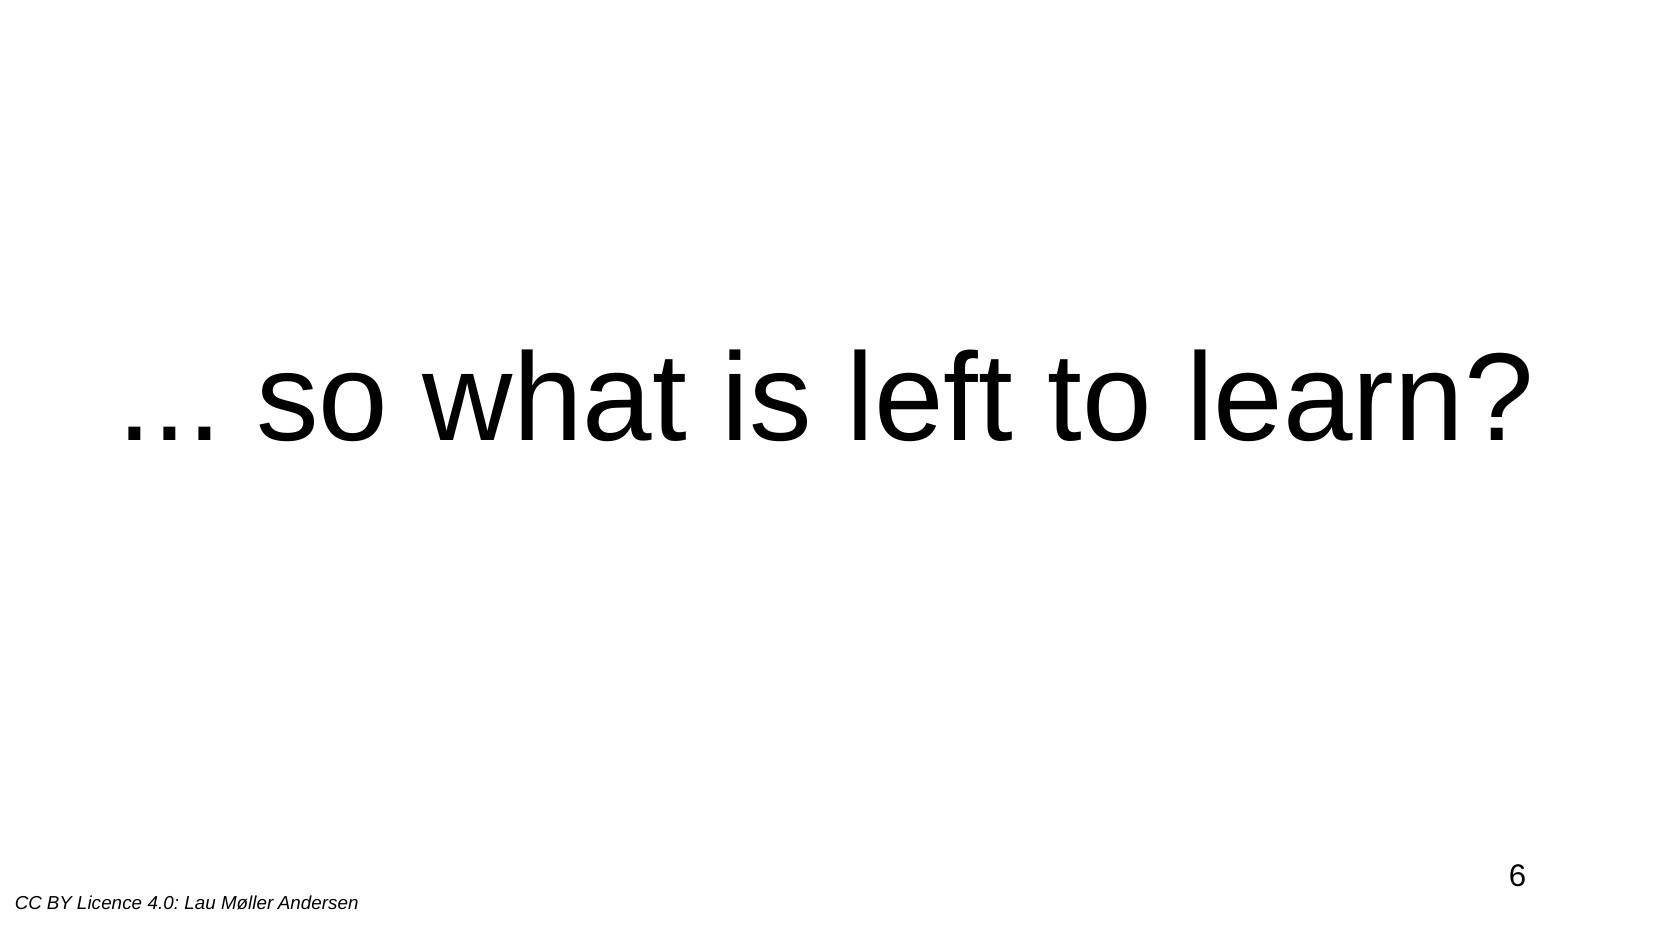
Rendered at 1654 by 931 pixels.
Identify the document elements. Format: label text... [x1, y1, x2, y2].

subtitle ... so what is left to learn? [82, 37, 1571, 757]
text_box CC BY Licence 4.0: Lau Møller Andersen [0, 885, 387, 921]
text_box <nummer> [1494, 850, 1654, 921]
